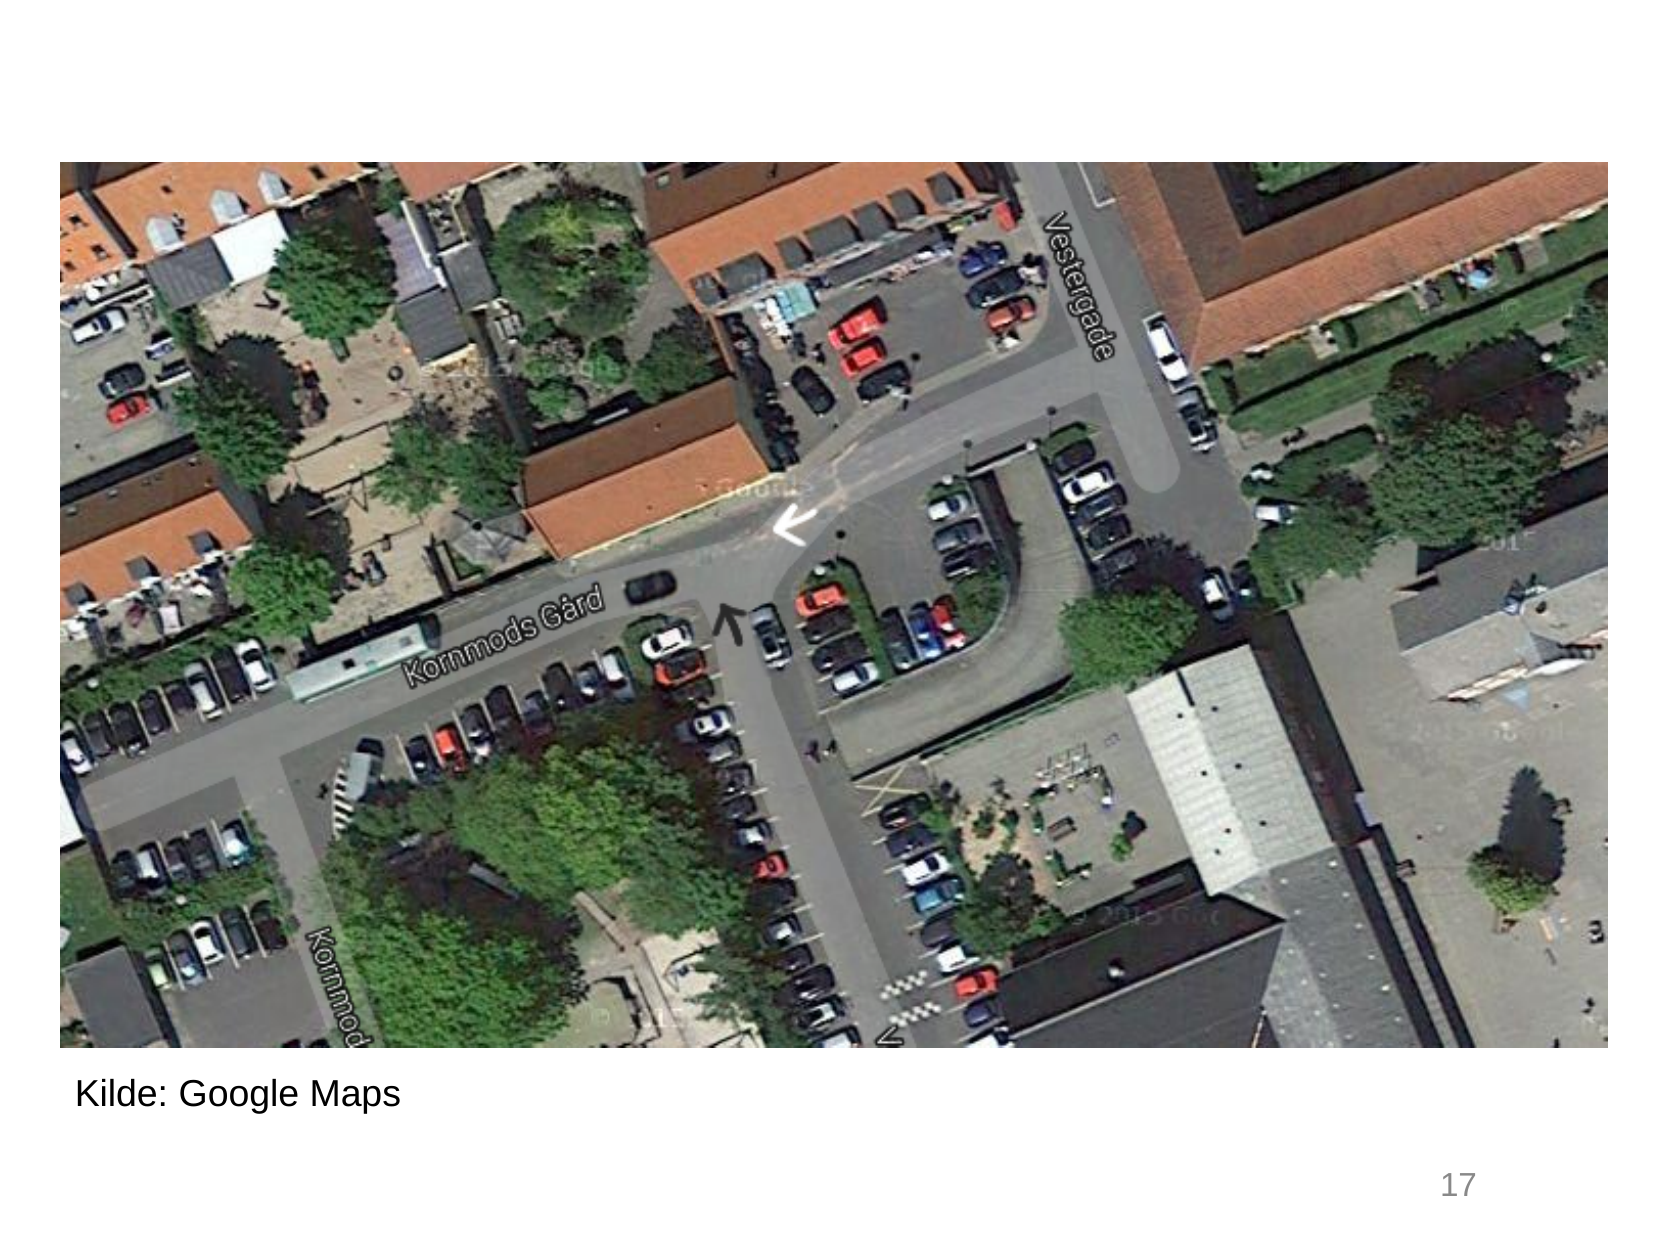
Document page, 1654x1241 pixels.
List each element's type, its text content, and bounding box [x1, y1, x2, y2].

picture [60, 162, 1608, 1048]
text_box Kilde: Google Maps [60, 1065, 451, 1164]
